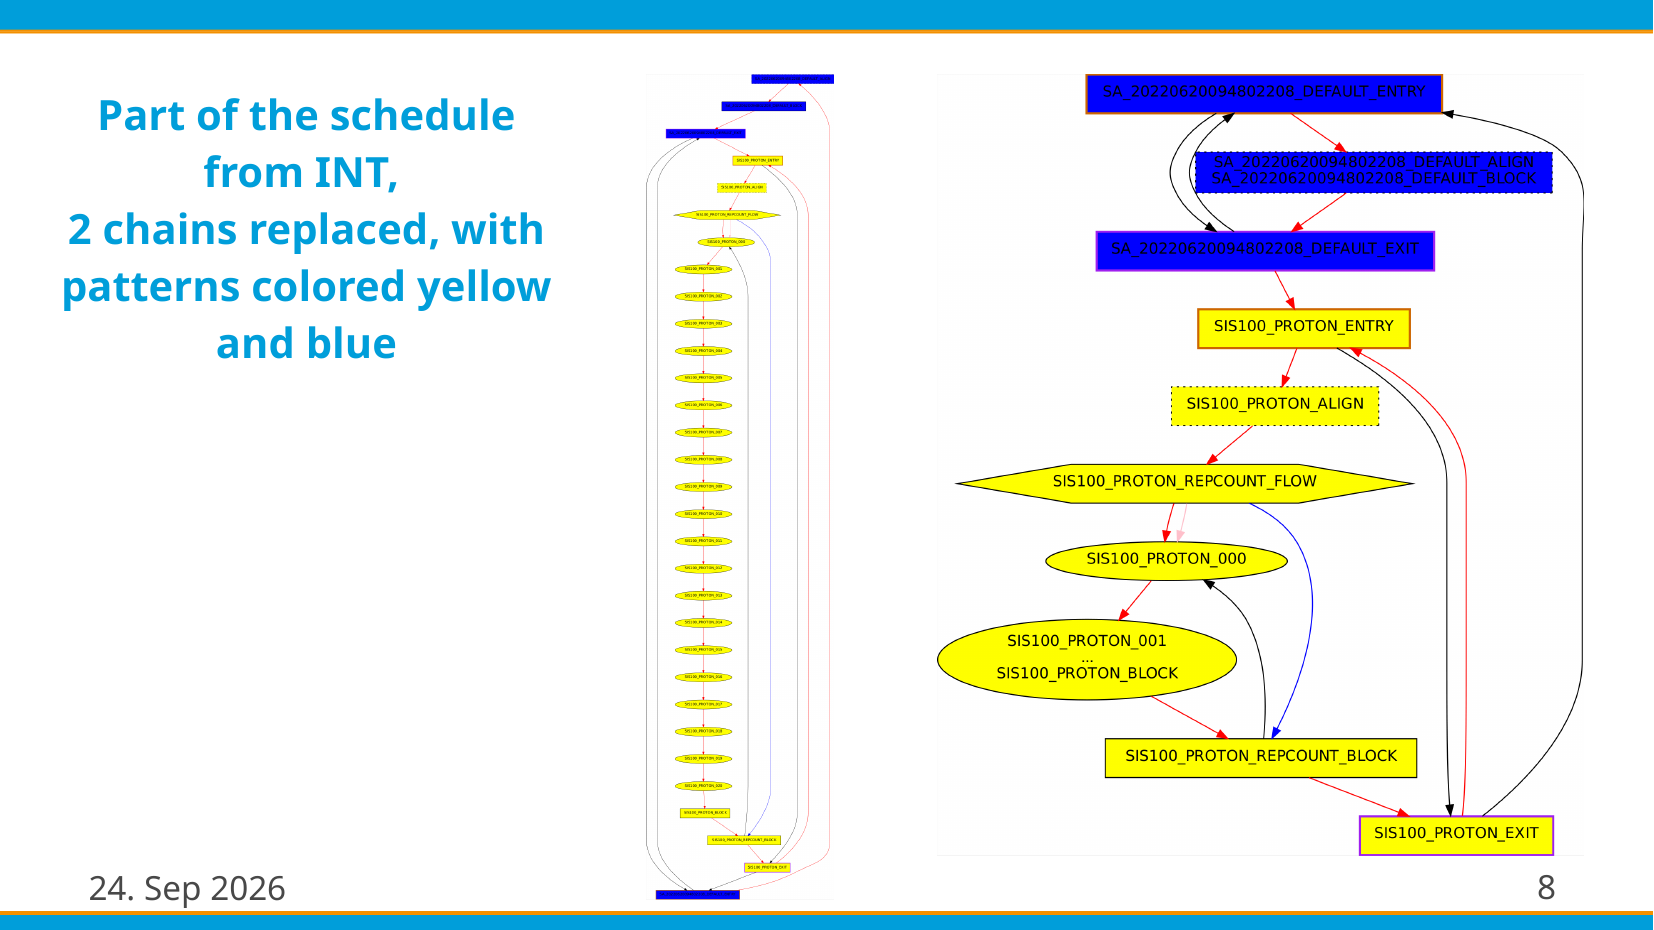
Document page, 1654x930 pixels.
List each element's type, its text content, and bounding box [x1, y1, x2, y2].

subtitle Part of the schedule from INT, 2 chains replaced, with patterns colored yellow and blue [50, 44, 563, 413]
picture [646, 74, 834, 900]
picture [937, 74, 1584, 856]
